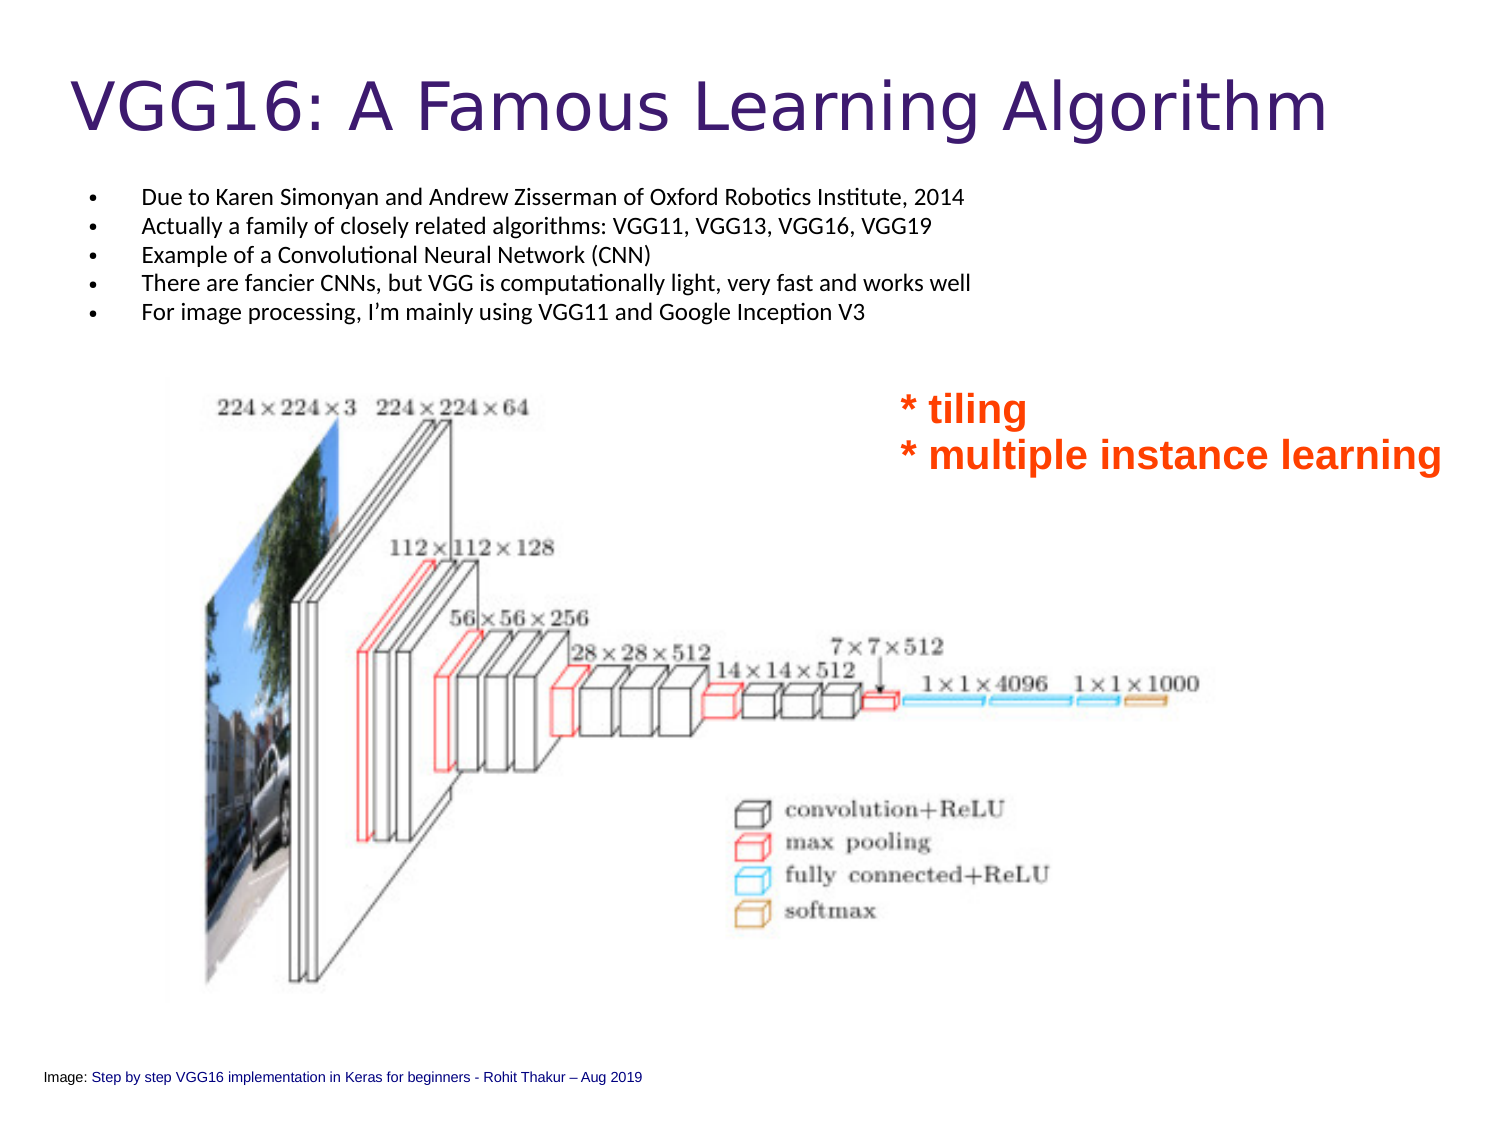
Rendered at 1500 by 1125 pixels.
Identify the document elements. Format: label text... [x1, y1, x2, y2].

text_box * tiling * multiple instance learning [885, 377, 1458, 486]
list Due to Karen Simonyan and Andrew Zisserman of Oxford Robotics Institute, 2014 Actually a family of closely related algorithms: VGG11, VGG13, VGG16, VGG19 Example of a Convolutional Neural Network (CNN) There are fancier CNNs, but VGG is computationally light, very fast and works well For image processing, I’m mainly using VGG11 and Google Inception V3 [70, 183, 1426, 349]
picture [165, 377, 1229, 1003]
text_box Image: Step by step VGG16 implementation in Keras for beginners - Rohit Thakur – Aug 2019 [28, 1061, 780, 1099]
title VGG16: A Famous Learning Algorithm [70, 13, 1441, 201]
